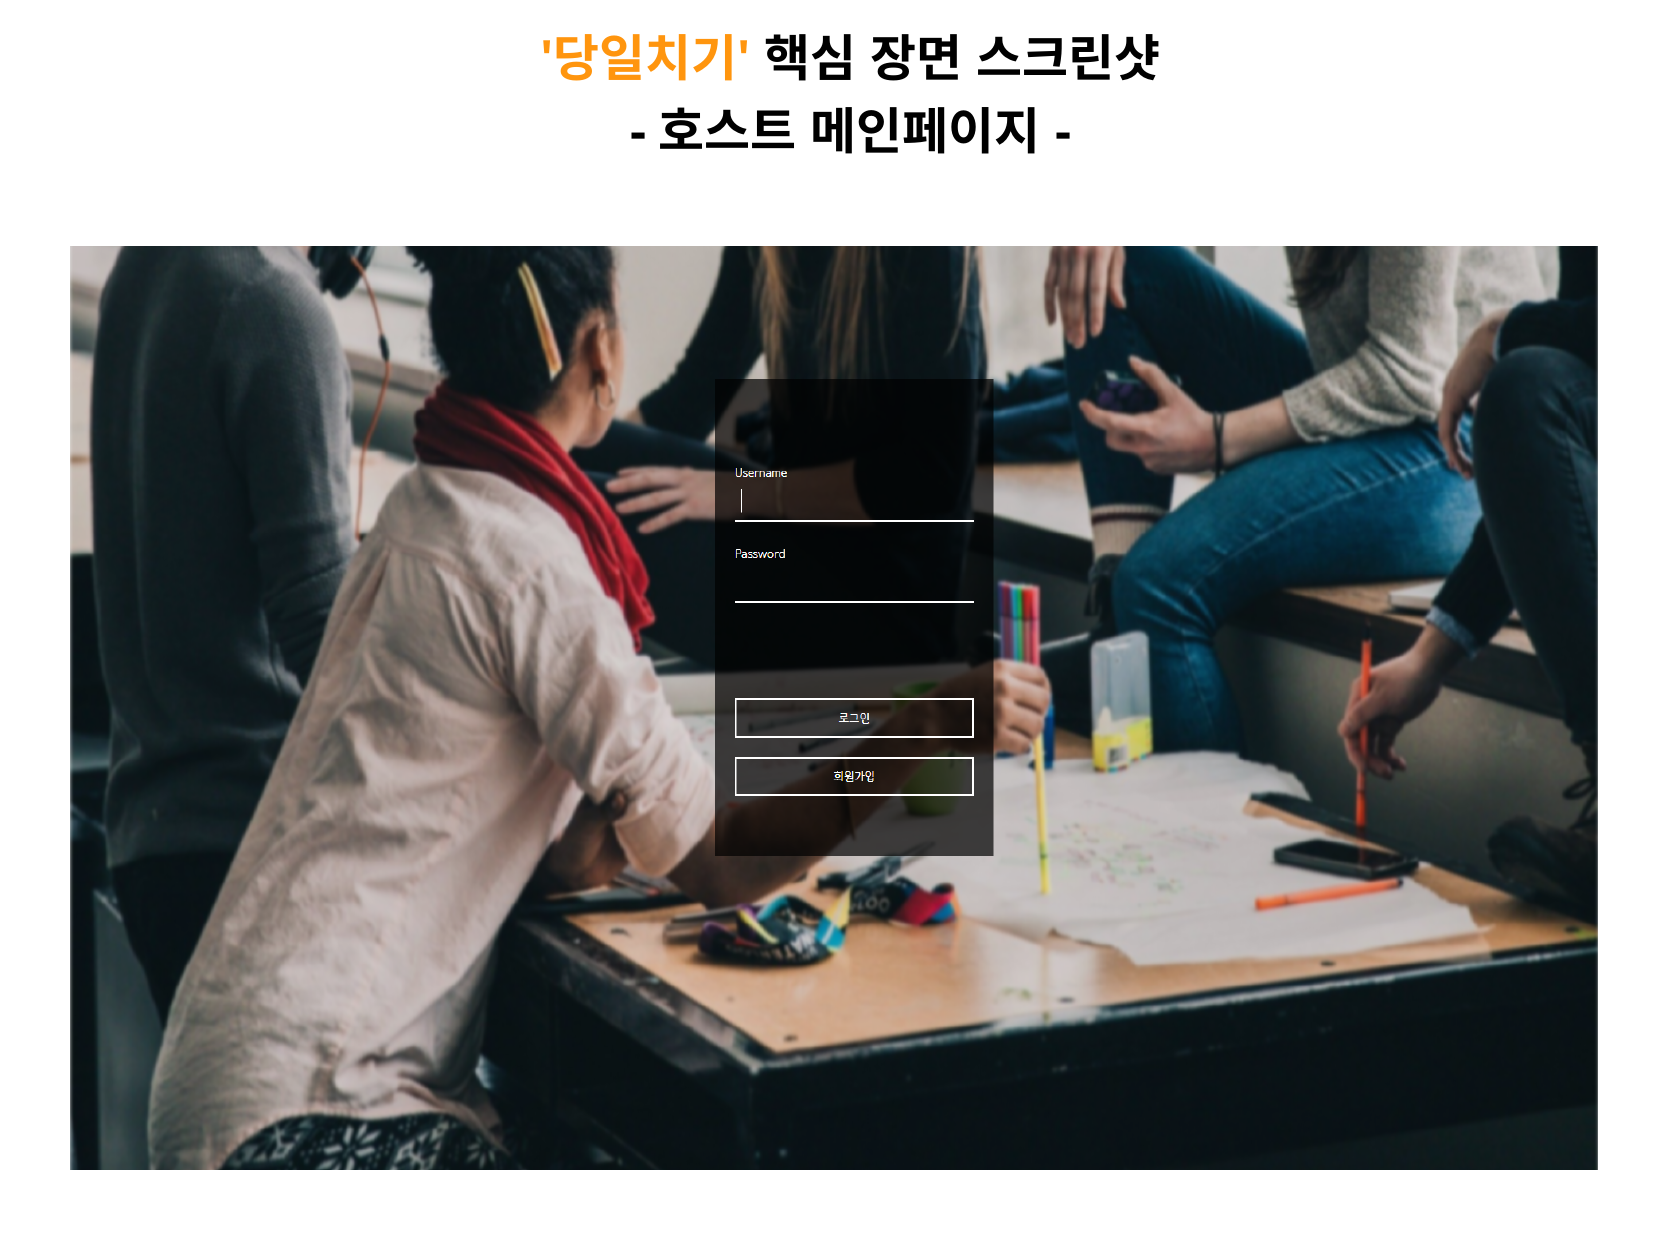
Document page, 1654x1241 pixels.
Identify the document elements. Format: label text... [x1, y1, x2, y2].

picture [70, 246, 1598, 1170]
title '당일치기' 핵심 장면 스크린샷 - 호스트 메인페이지 - [106, 0, 1595, 196]
